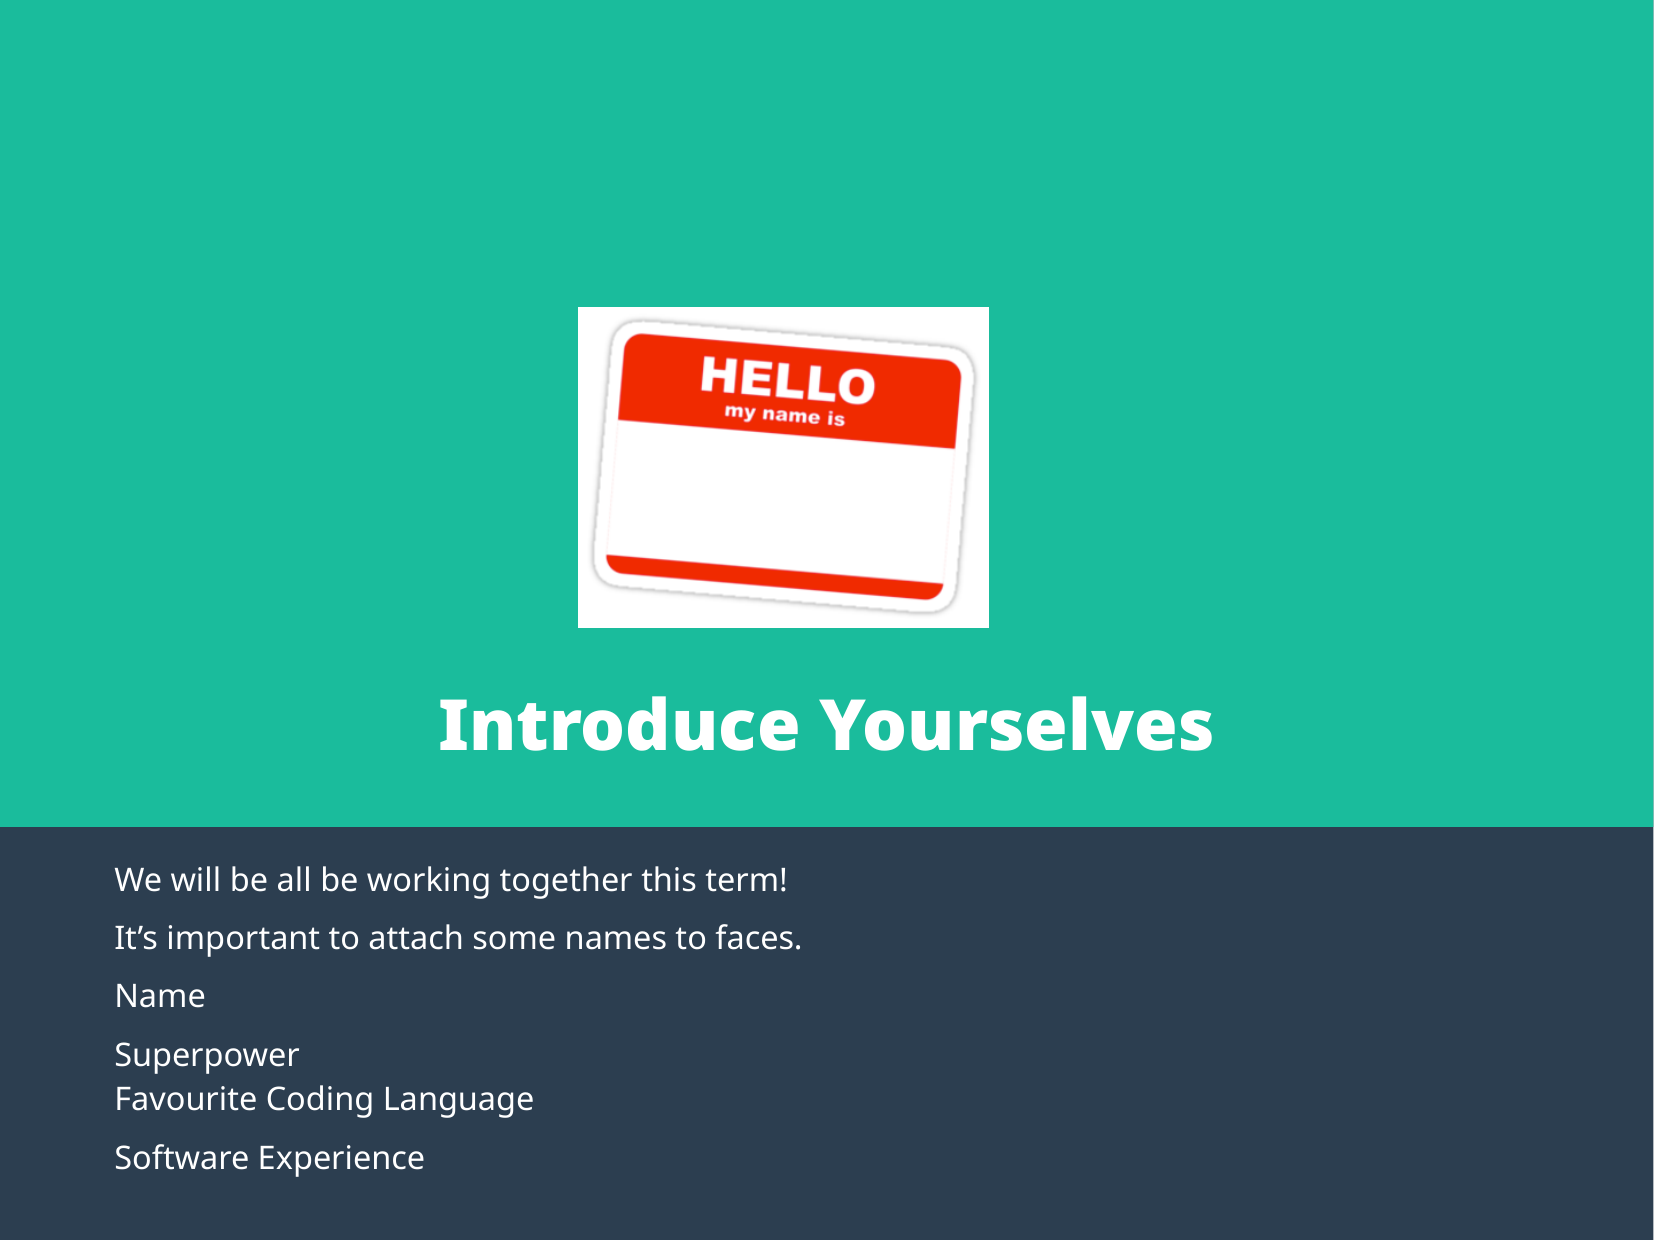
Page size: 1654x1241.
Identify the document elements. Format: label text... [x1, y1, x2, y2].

list We will be all be working together this term! It’s important to attach some names to faces. Name Superpower Favourite Coding Language Software Experience [59, 856, 1595, 1182]
picture [578, 307, 989, 628]
title Introduce Yourselves [59, 620, 1595, 778]
